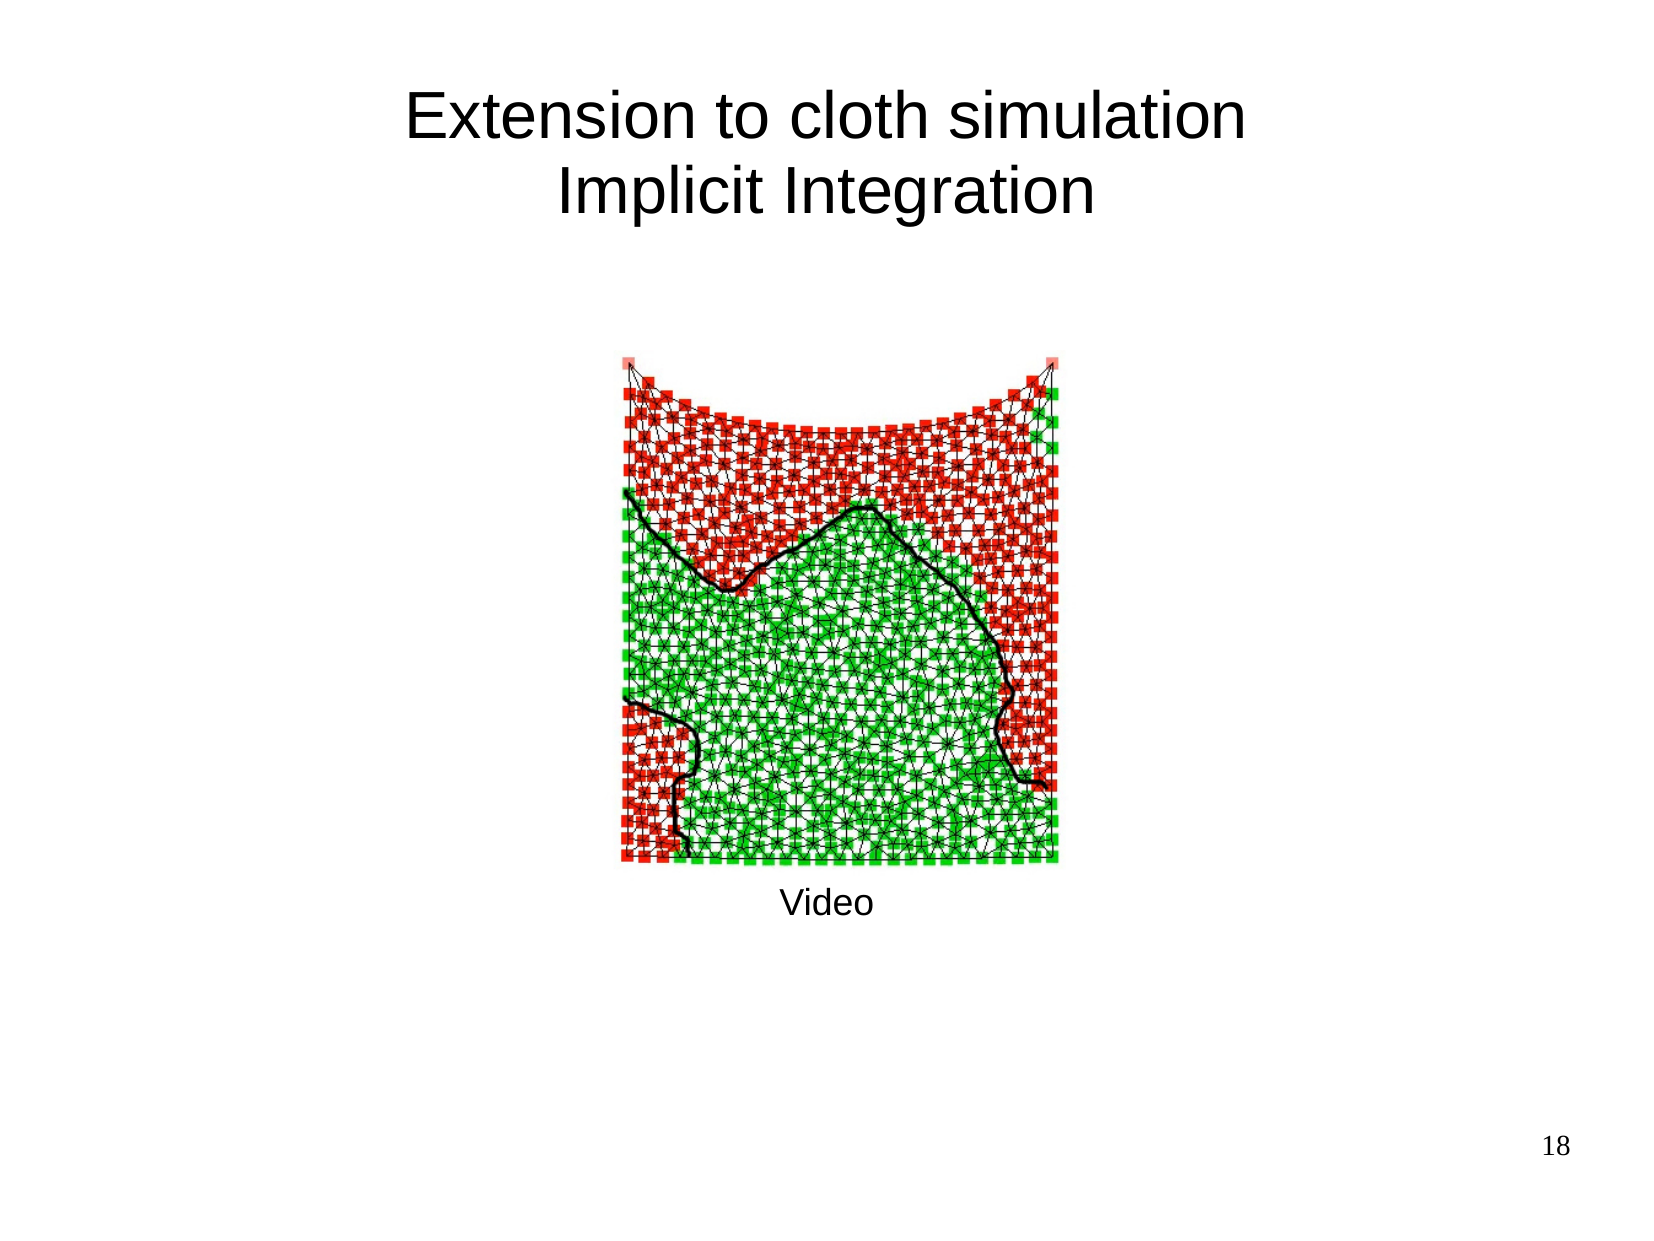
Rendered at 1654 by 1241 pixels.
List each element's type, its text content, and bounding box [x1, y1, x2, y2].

text_box Video [578, 874, 1075, 931]
picture [555, 350, 1099, 890]
title Extension to cloth simulation Implicit Integration [82, 49, 1571, 257]
